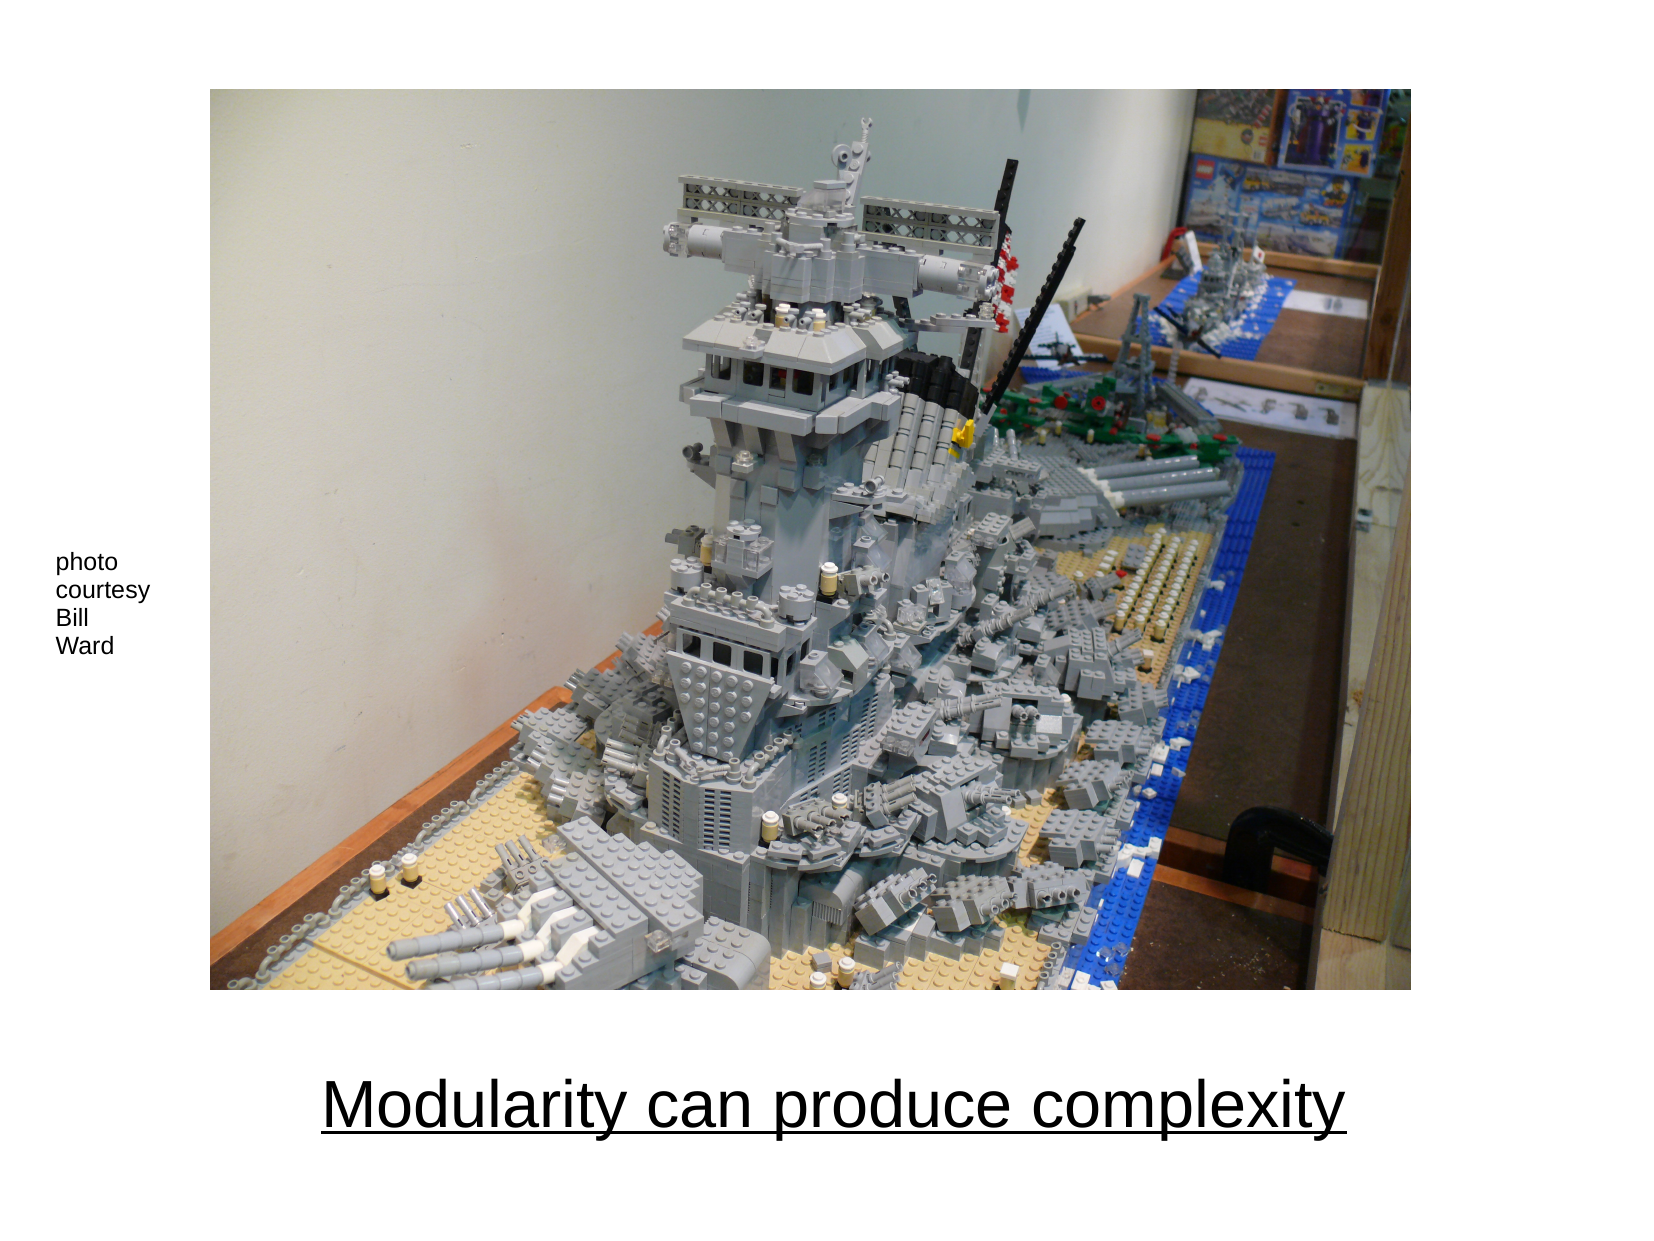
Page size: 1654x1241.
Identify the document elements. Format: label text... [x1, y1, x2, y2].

title Modularity can produce complexity [90, 1022, 1579, 1186]
picture [210, 89, 1411, 991]
text_box photo courtesy Bill Ward [40, 540, 166, 667]
